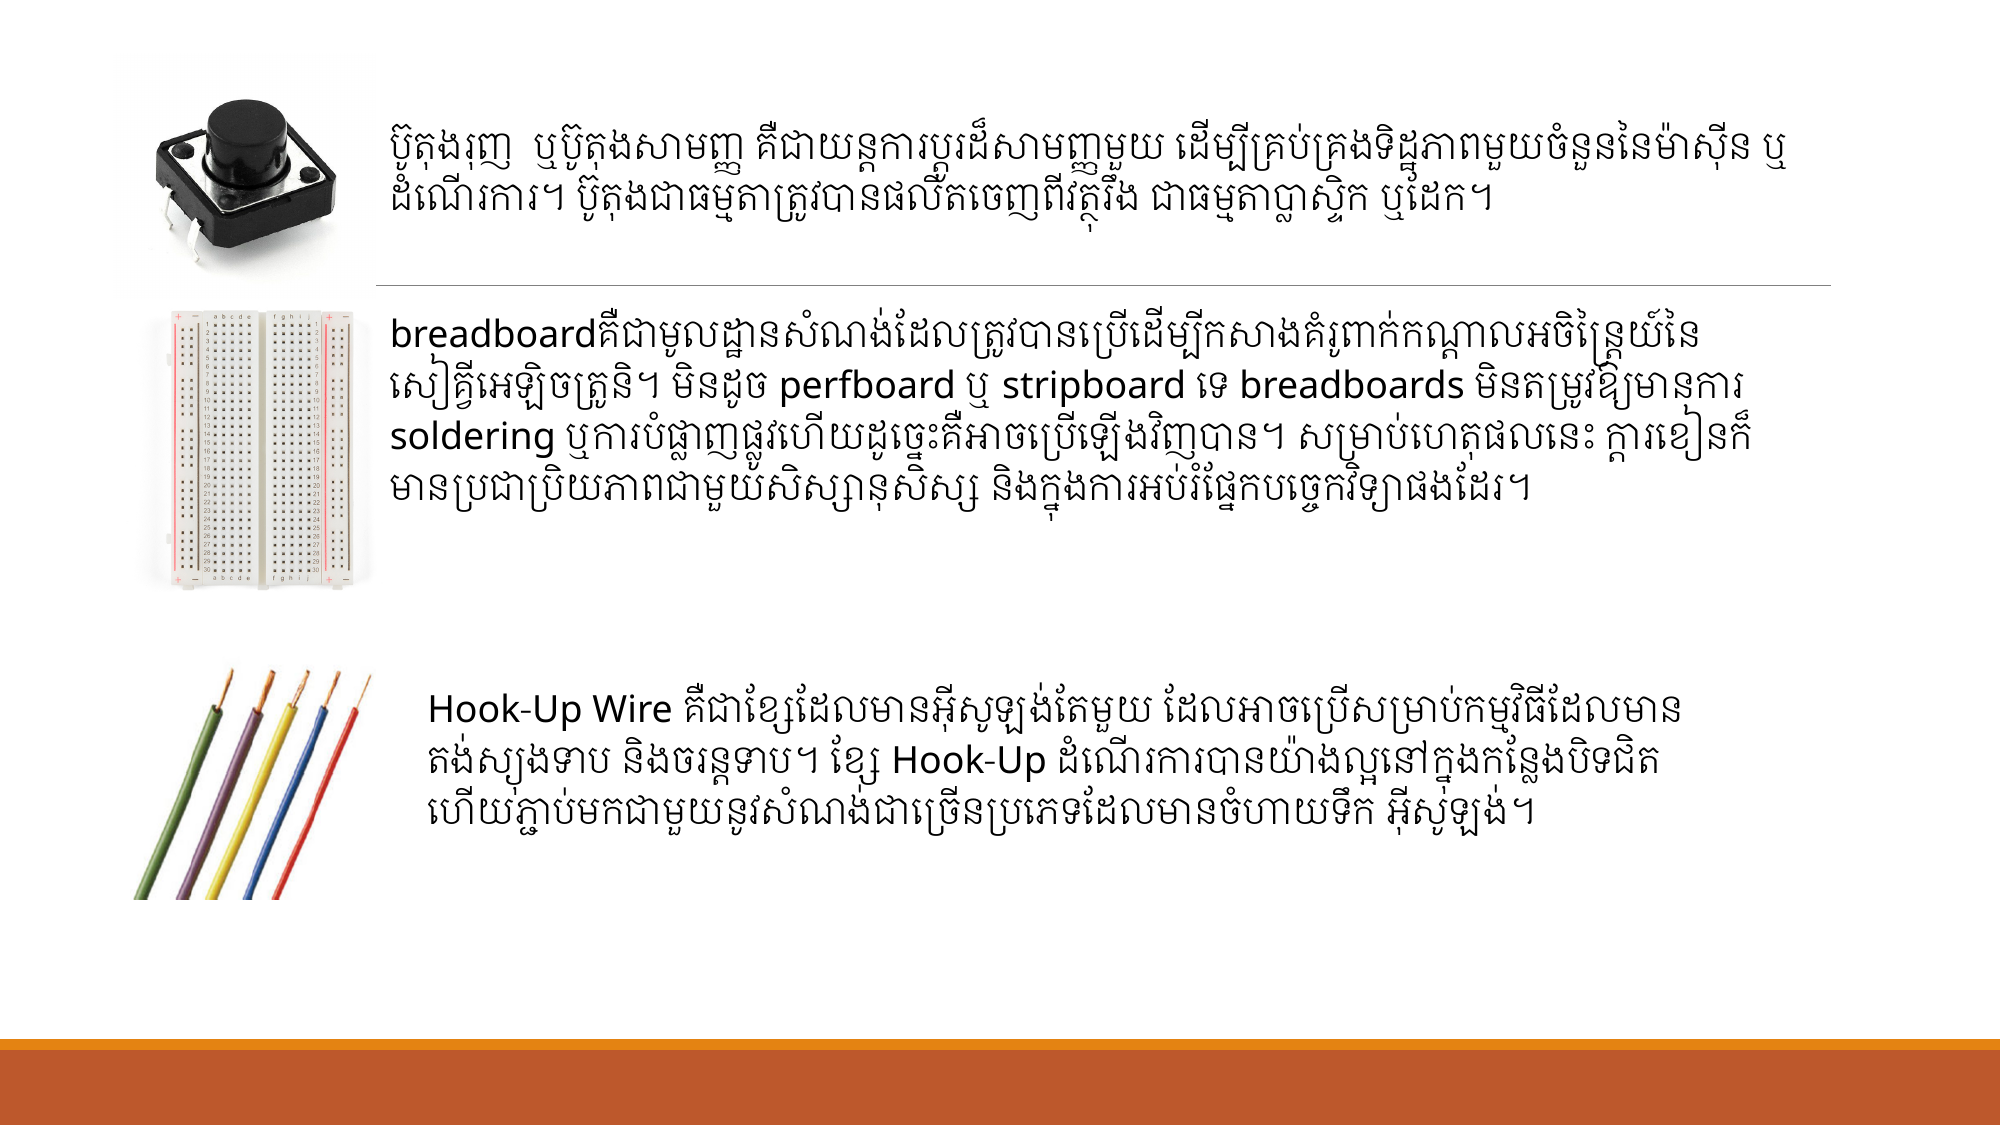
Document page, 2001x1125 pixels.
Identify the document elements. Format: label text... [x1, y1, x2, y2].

text_box breadboardគឺជាមូលដ្ឋានសំណង់ដែលត្រូវបានប្រើដើម្បីកសាងគំរូពាក់កណ្តាលអចិន្រ្តៃយ៍នៃសៀគ្វីអេឡិចត្រូនិ។ មិនដូច perfboard ឬ stripboard ទេ breadboards មិនតម្រូវឱ្យមានការ soldering ឬការបំផ្លាញផ្លូវហើយដូច្នេះគឺអាចប្រើឡើងវិញបាន។ សម្រាប់ហេតុផលនេះ ក្តារខៀនក៏មានប្រជាប្រិយភាពជាមួយសិស្សានុសិស្ស និងក្នុងការអប់រំផ្នែកបច្ចេកវិទ្យាផងដែរ។ [375, 299, 1801, 601]
text_box ប៊ូតុងរុញ ឬប៊ូតុងសាមញ្ញ គឺជាយន្តការប្តូរដ៏សាមញ្ញមួយ ដើម្បីគ្រប់គ្រងទិដ្ឋភាពមួយចំនួននៃម៉ាស៊ីន ឬដំណើរការ។ ប៊ូតុងជាធម្មតាត្រូវបានផលិតចេញពីវត្ថុរឹង ជាធម្មតាប្លាស្ទិក ឬដែក។ [375, 112, 1876, 300]
picture [112, 53, 376, 600]
text_box Hook-Up Wire គឺជាខ្សែដែលមានអ៊ីសូឡង់តែមួយ ដែលអាចប្រើសម្រាប់កម្មវិធីដែលមានតង់ស្យុងទាប និងចរន្តទាប។ ខ្សែ Hook-Up ដំណើរការបានយ៉ាងល្អនៅក្នុងកន្លែងបិទជិត ហើយភ្ជាប់មកជាមួយនូវសំណង់ជាច្រើនប្រភេទដែលមានចំហាយទឹក អ៊ីសូឡង់។ [412, 675, 1763, 901]
picture [130, 648, 376, 901]
